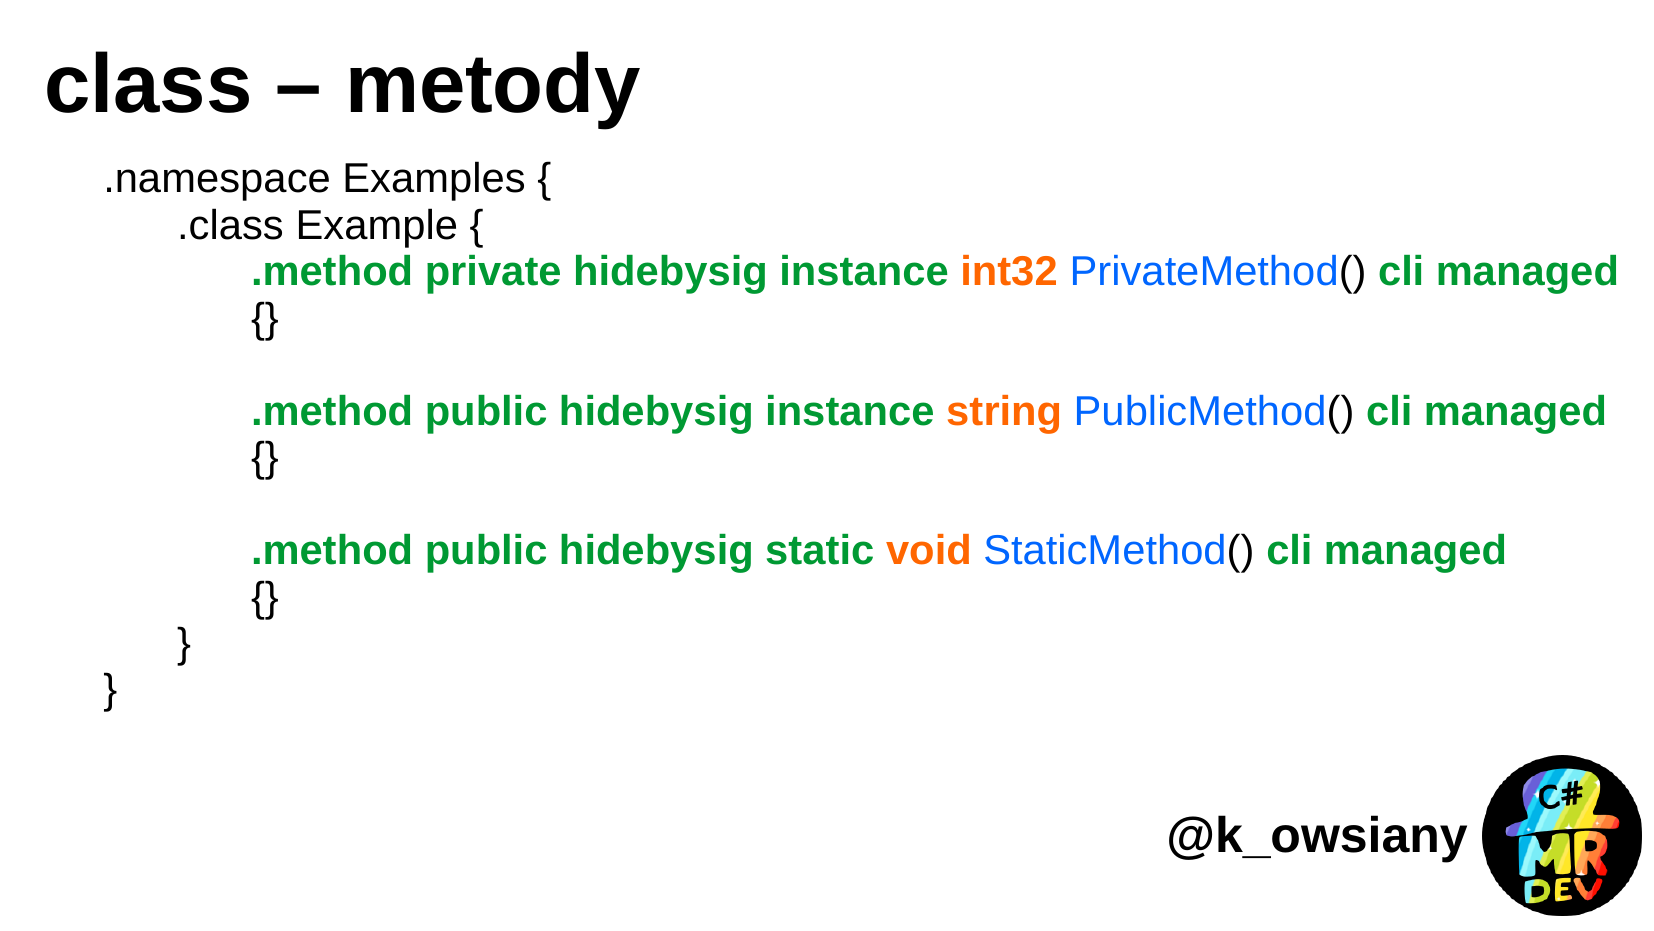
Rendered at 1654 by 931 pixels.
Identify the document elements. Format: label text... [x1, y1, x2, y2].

text_box class – metody [29, 29, 697, 138]
text_box .namespace Examples { .class Example { .method private hidebysig instance int32 PrivateMethod() cli managed {} .method public hidebysig instance string PublicMethod() cli managed {} .method public hidebysig static void StaticMethod() cli managed {} } } [88, 147, 1654, 860]
picture [1482, 860, 1642, 916]
